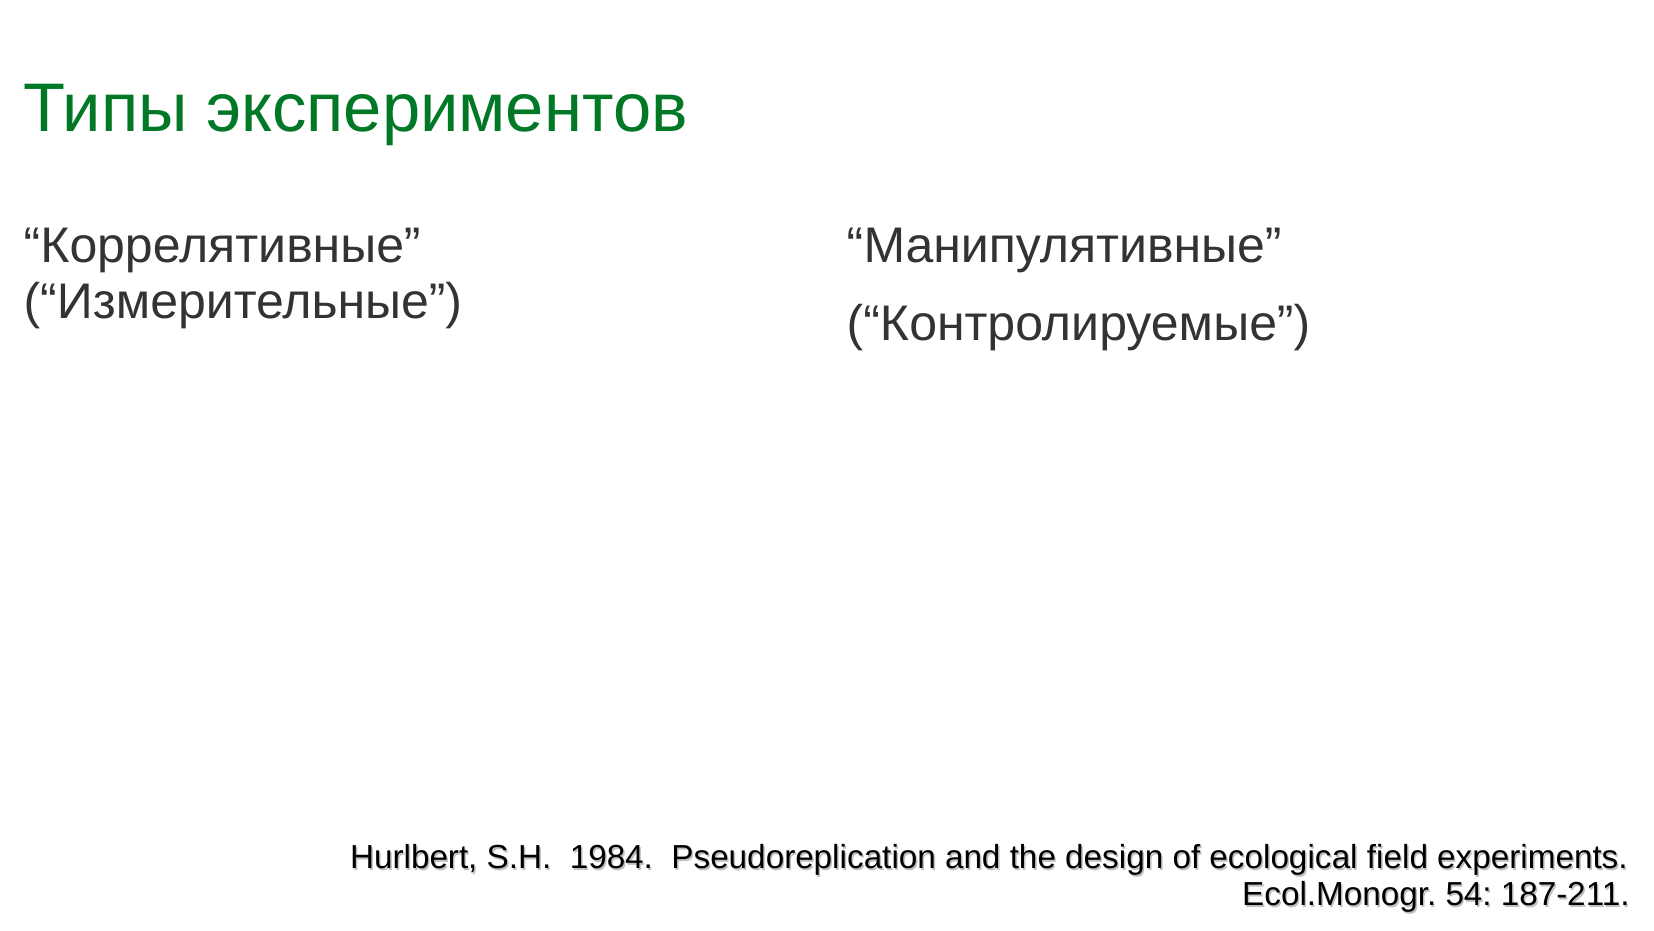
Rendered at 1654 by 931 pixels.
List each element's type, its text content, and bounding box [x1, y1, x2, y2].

text_box Hurlbert, S.H. 1984. Pseudoreplication and the design of ecological field experiments. Ecol.Monogr. 54: 187-211. [16, 838, 1630, 913]
list “Манипулятивные” (“Контролируемые”) [846, 217, 1631, 827]
list “Коррелятивные” (“Измерительные”) [23, 217, 808, 827]
title Типы экспериментов [23, 23, 1630, 193]
